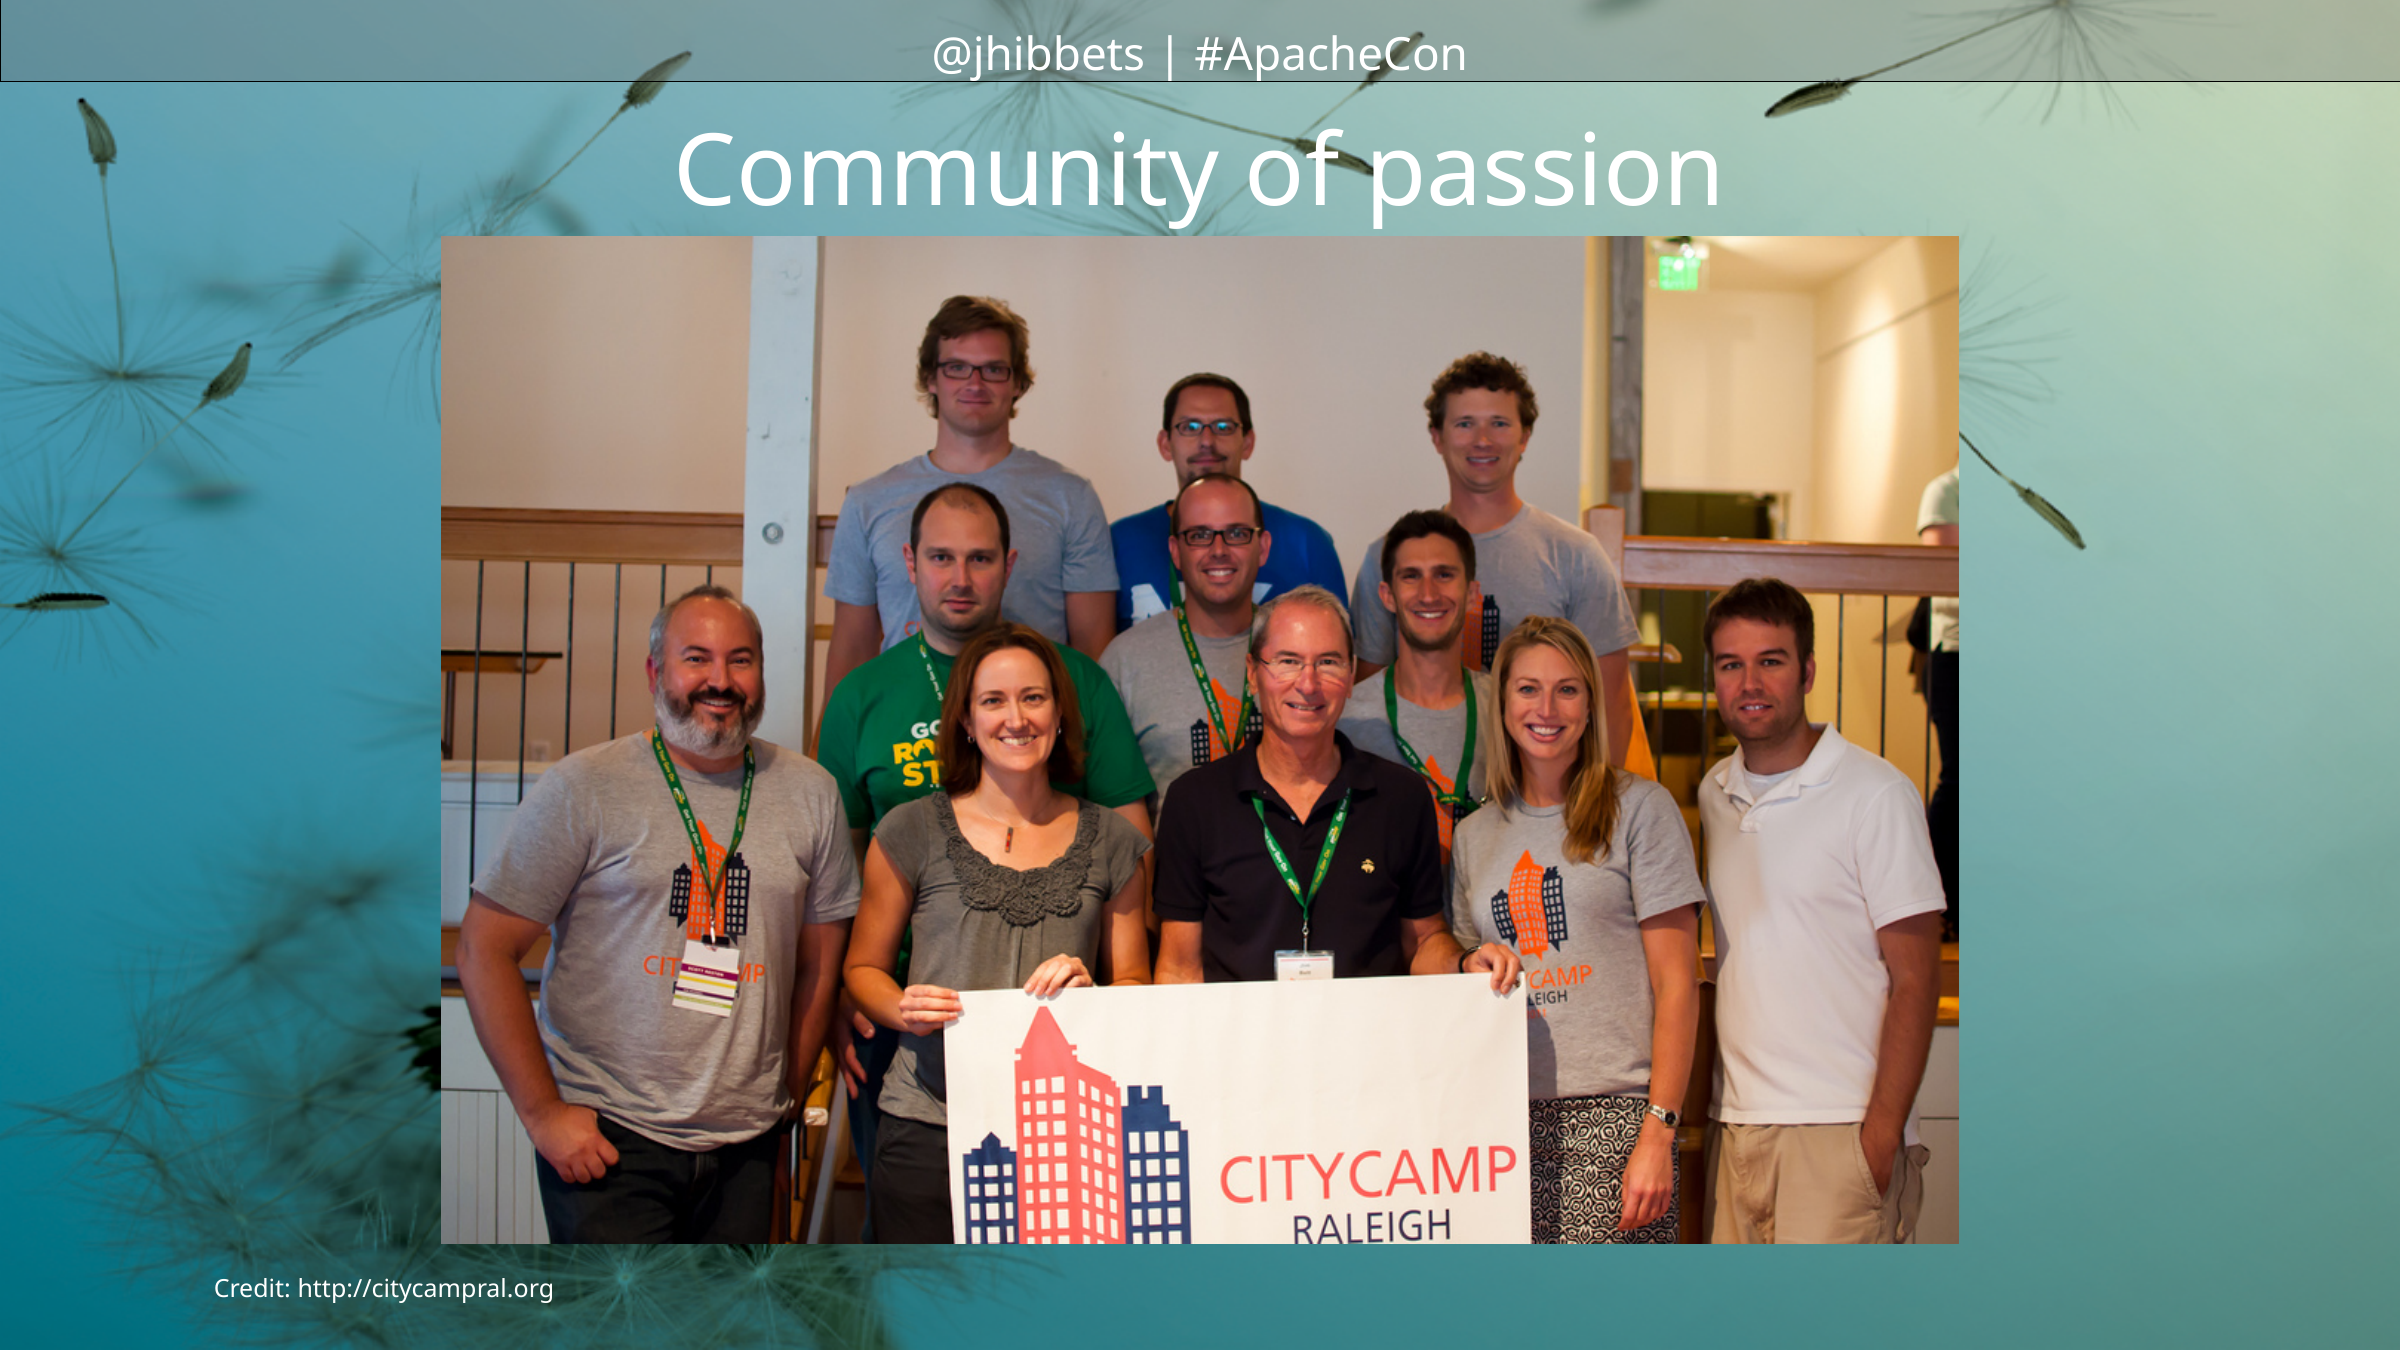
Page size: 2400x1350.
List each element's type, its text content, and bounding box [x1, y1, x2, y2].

picture [0, 82, 2400, 1350]
title Community of passion [120, 53, 2281, 280]
text_box Credit: http://citycampral.org [199, 1263, 756, 1311]
